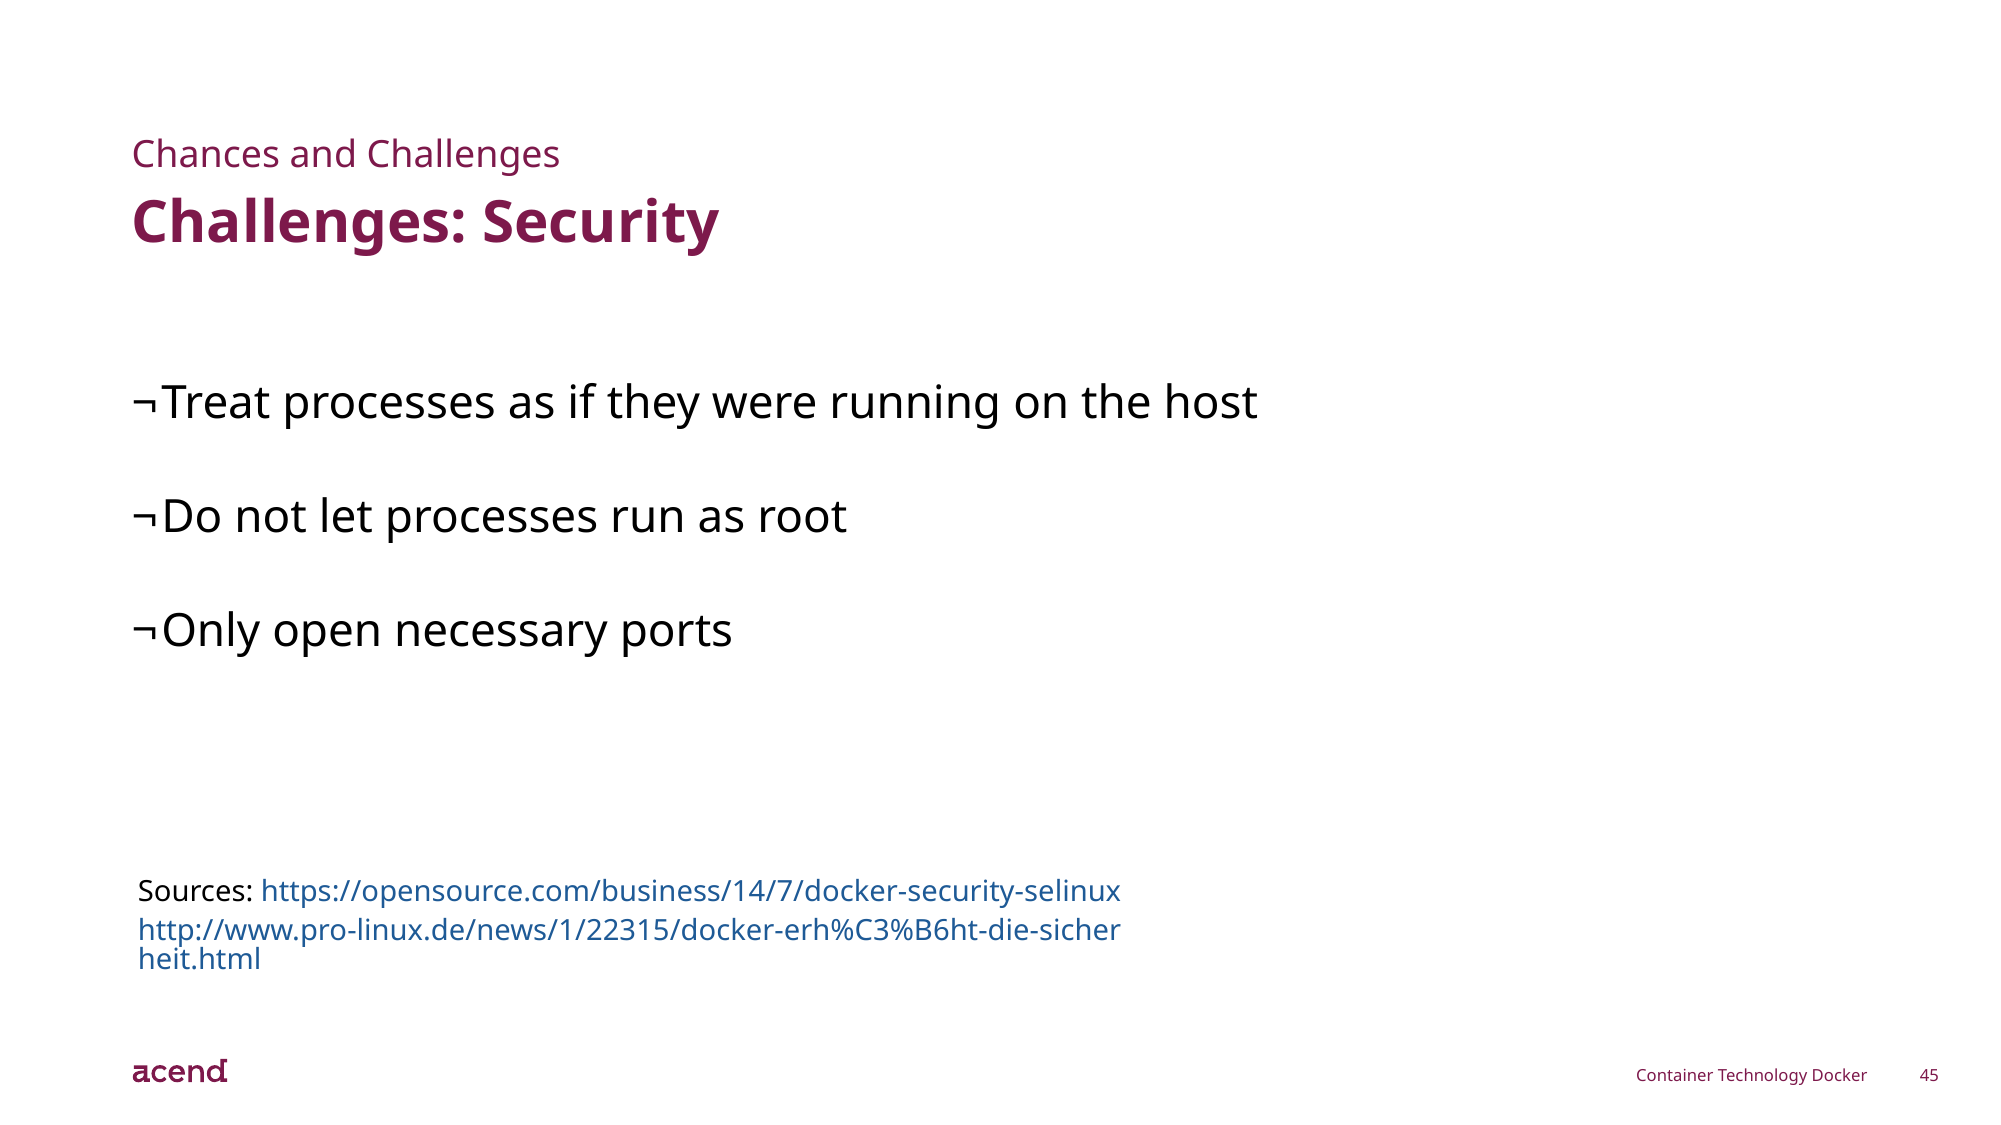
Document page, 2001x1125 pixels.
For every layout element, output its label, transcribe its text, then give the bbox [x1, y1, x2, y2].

list Sources: https://opensource.com/business/14/7/docker-security-selinux http://www.pro-linux.de/news/1/22315/docker-erh%C3%B6ht-die-sicherheit.html [137, 871, 1123, 1016]
list Treat processes as if they were running on the host Do not let processes run as root Only open necessary ports [131, 367, 1869, 1006]
title Challenges: Security [131, 184, 1869, 332]
list Chances and Challenges [131, 125, 1869, 184]
